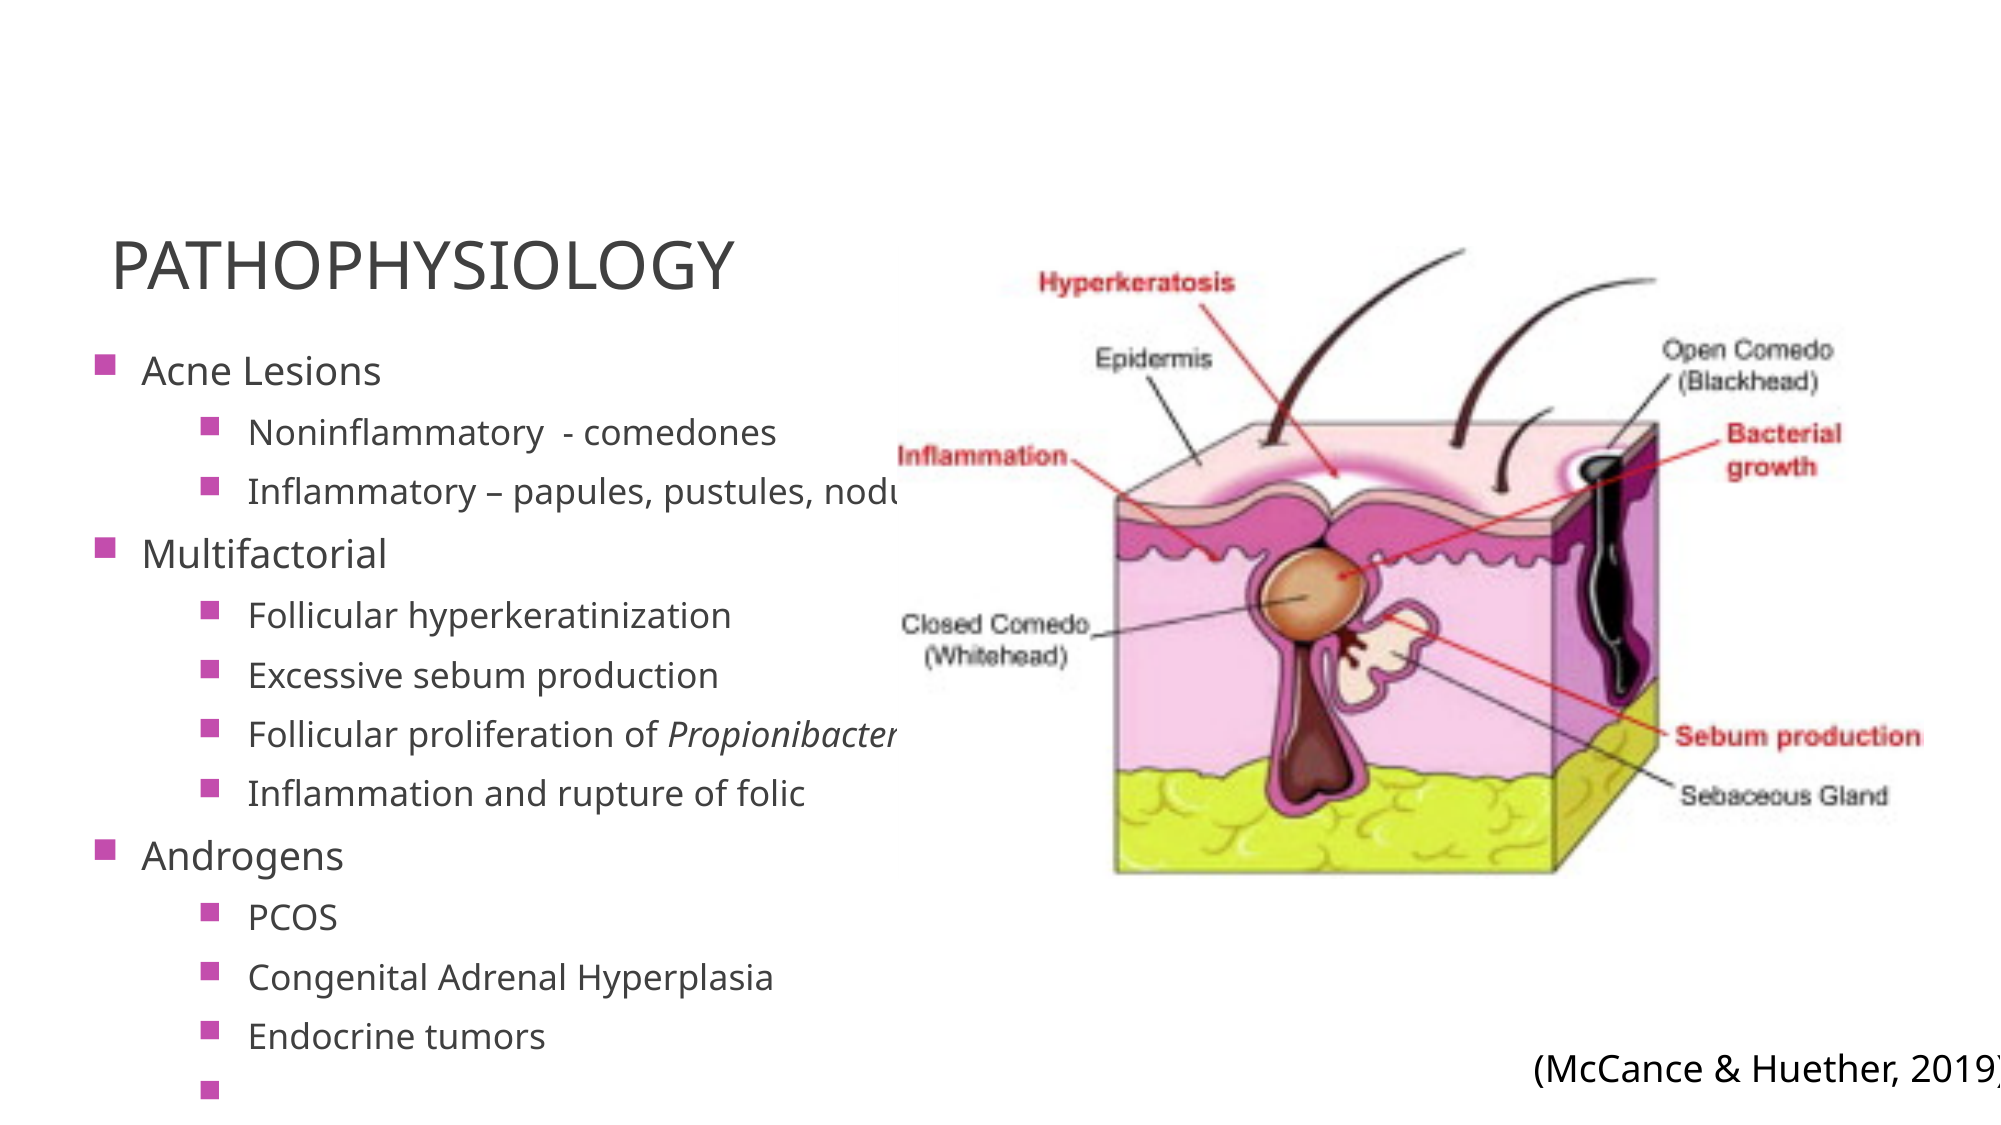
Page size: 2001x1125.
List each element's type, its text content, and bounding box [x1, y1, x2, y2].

text_box (McCance & Huether, 2019) [1518, 1037, 1980, 1099]
title Pathophysiology [95, 115, 1905, 311]
list Acne Lesions Noninflammatory - comedones Inflammatory – papules, pustules, nodules, cysts Multifactorial Follicular hyperkeratinization Excessive sebum production Follicular proliferation of Propionibacterium acne Inflammation and rupture of folic Androgens PCOS Congenital Adrenal Hyperplasia Endocrine tumors [76, 333, 1905, 1068]
picture [897, 246, 1924, 879]
